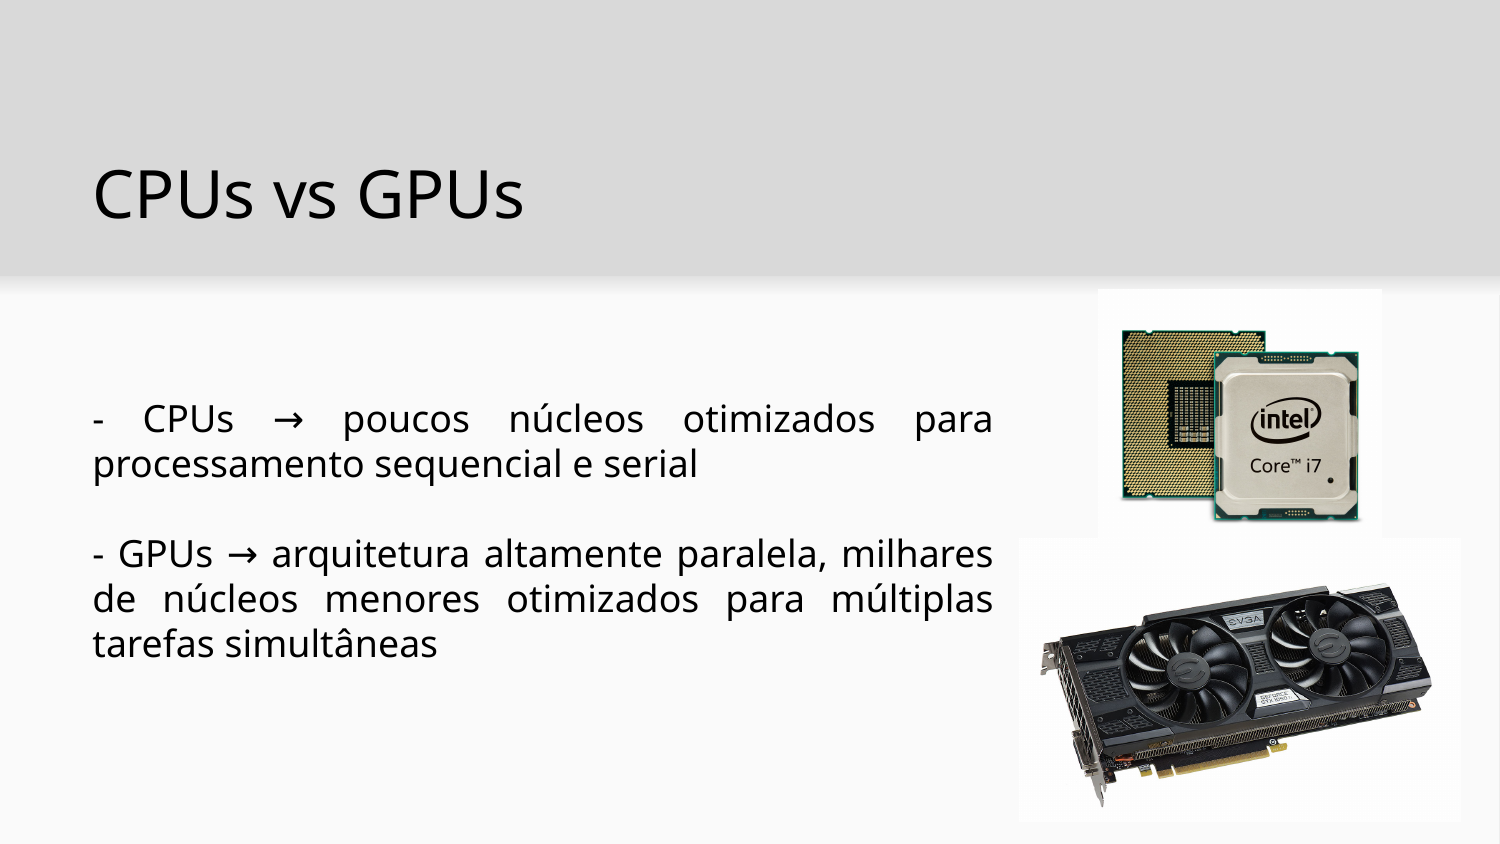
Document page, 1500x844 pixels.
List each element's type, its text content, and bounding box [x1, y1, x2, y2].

list - CPUs → poucos núcleos otimizados para processamento sequencial e serial - GPUs → arquitetura altamente paralela, milhares de núcleos menores otimizados para múltiplas tarefas simultâneas [77, 380, 1010, 692]
picture [1019, 289, 1461, 822]
title CPUs vs GPUs [77, 121, 1427, 248]
